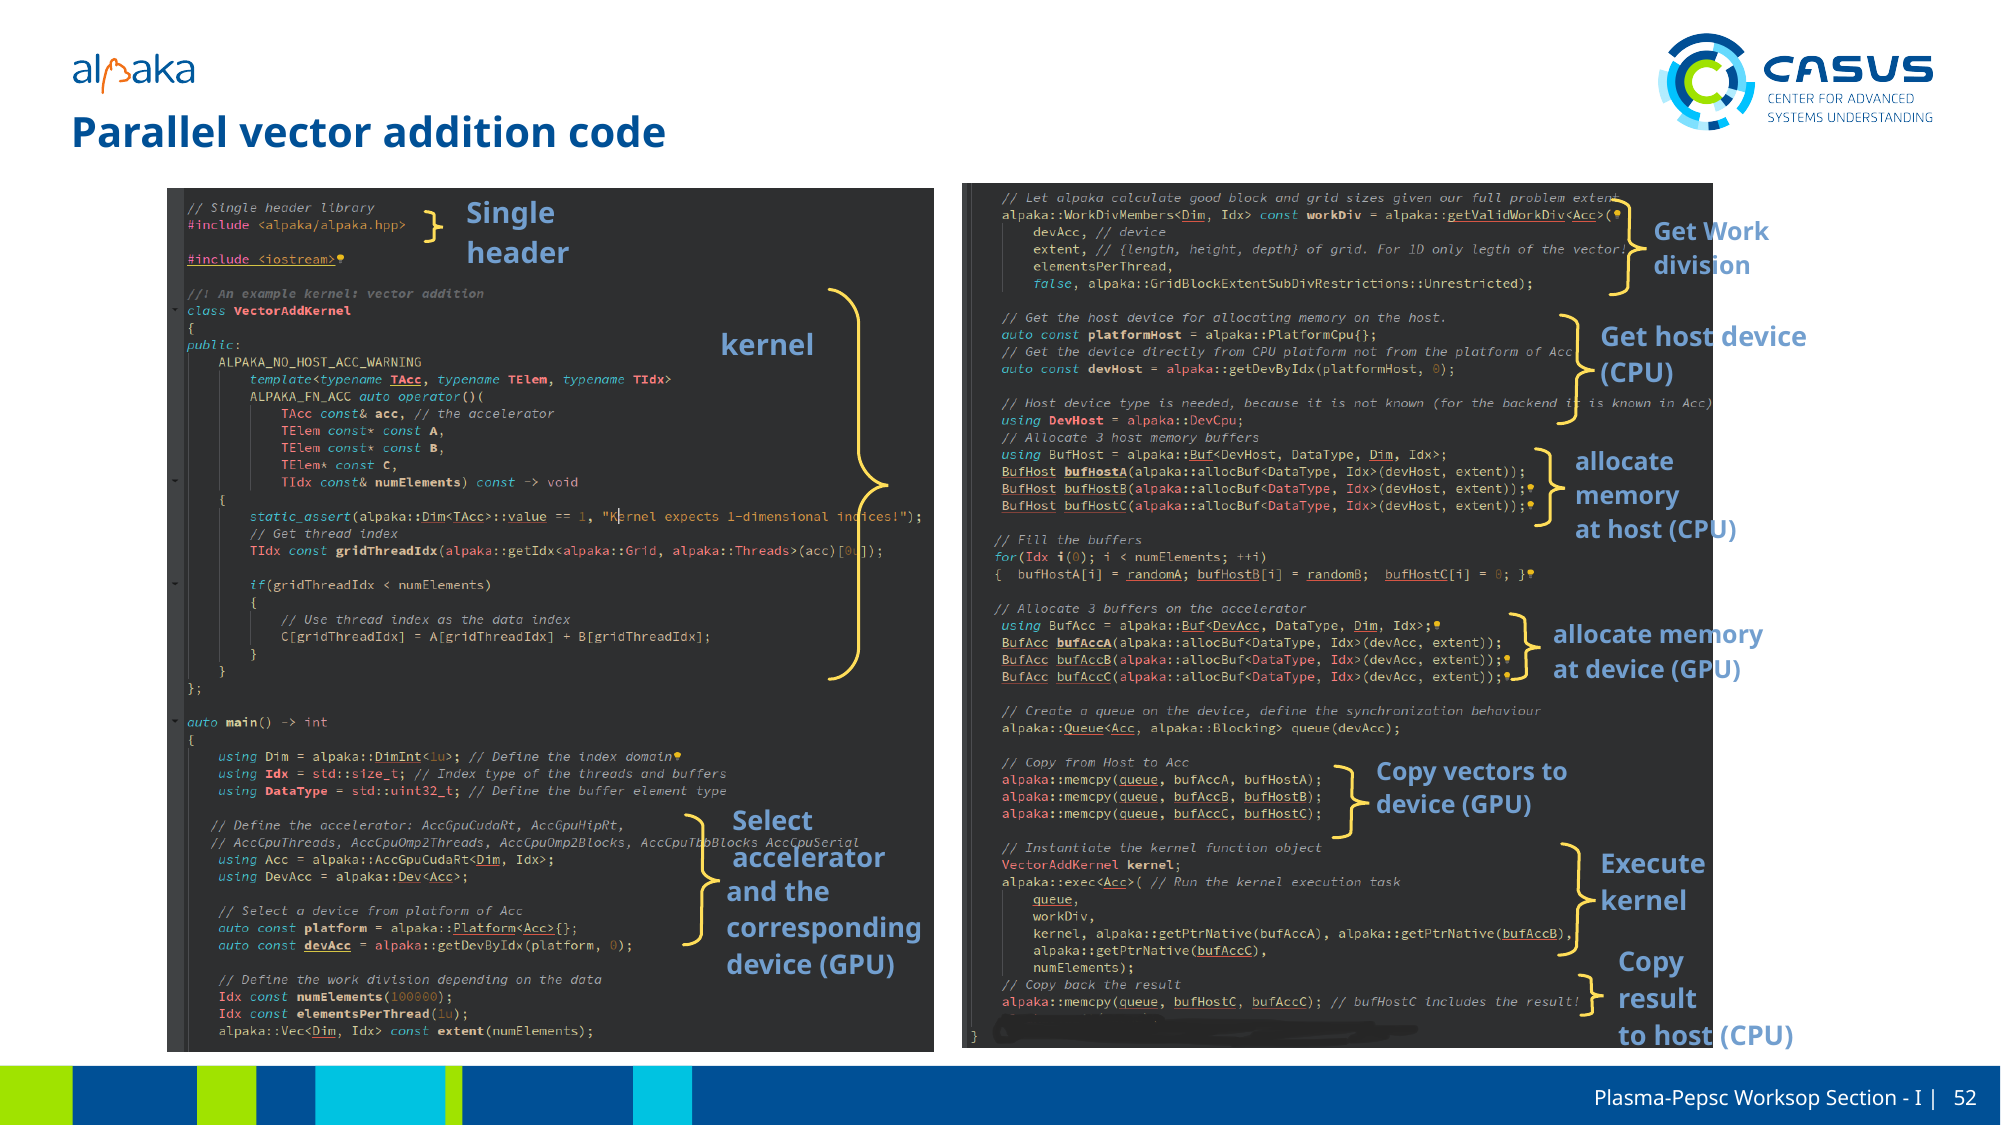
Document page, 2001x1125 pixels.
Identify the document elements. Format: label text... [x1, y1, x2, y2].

picture [962, 183, 1713, 1048]
title Copy result to host (CPU) [1618, 942, 1873, 1054]
title Parallel vector addition code [70, 97, 1619, 166]
title and the corresponding device (GPU) [726, 835, 945, 983]
title Single header [466, 192, 609, 272]
title kernel [720, 310, 863, 378]
title Get host device (CPU) [1600, 317, 1819, 391]
title Execute kernel [1600, 830, 1855, 934]
picture [1658, 33, 1933, 131]
picture [72, 53, 195, 95]
title Get Work division [1653, 213, 1873, 283]
title allocate memory at host (CPU) [1574, 436, 1819, 554]
title Select accelerator [732, 801, 951, 876]
title allocate memory at device (GPU) [1553, 607, 1772, 696]
picture [167, 188, 934, 1052]
title Copy vectors to device (GPU) [1375, 743, 1595, 832]
